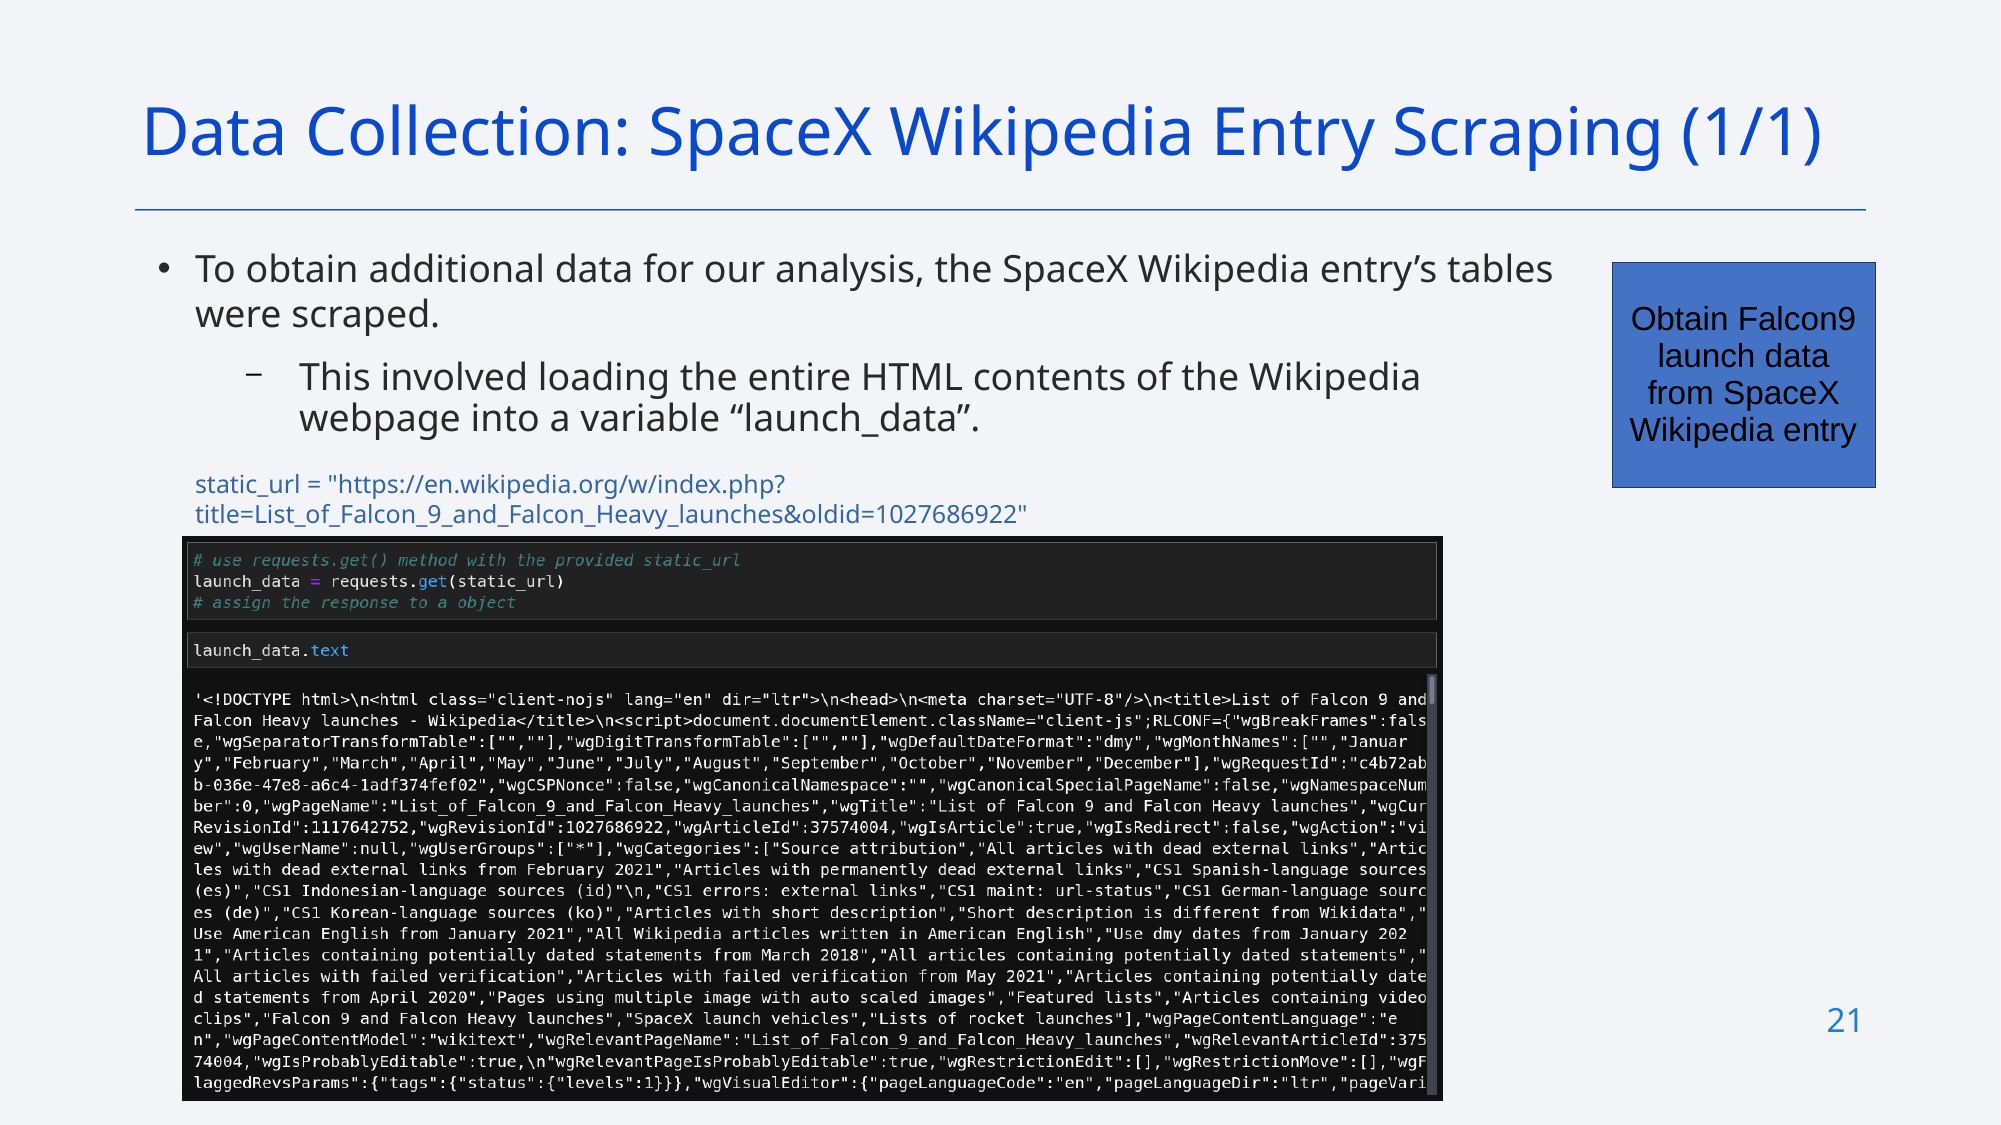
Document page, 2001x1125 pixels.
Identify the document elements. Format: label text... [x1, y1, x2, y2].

picture [0, 0, 2001, 1125]
text_box Obtain Falcon9 launch data from SpaceX Wikipedia entry [1612, 262, 1876, 488]
text_box Data Collection: SpaceX Wikipedia Entry Scraping (1/1) [126, 88, 1852, 179]
list To obtain additional data for our analysis, the SpaceX Wikipedia entry’s tables were scraped. This involved loading the entire HTML contents of the Wikipedia webpage into a variable “launch_data”. static_url = "https://en.wikipedia.org/w/index.php?title=List_of_Falcon_9_and_Falcon_Heavy_launches&oldid=1027686922" [142, 237, 1576, 488]
